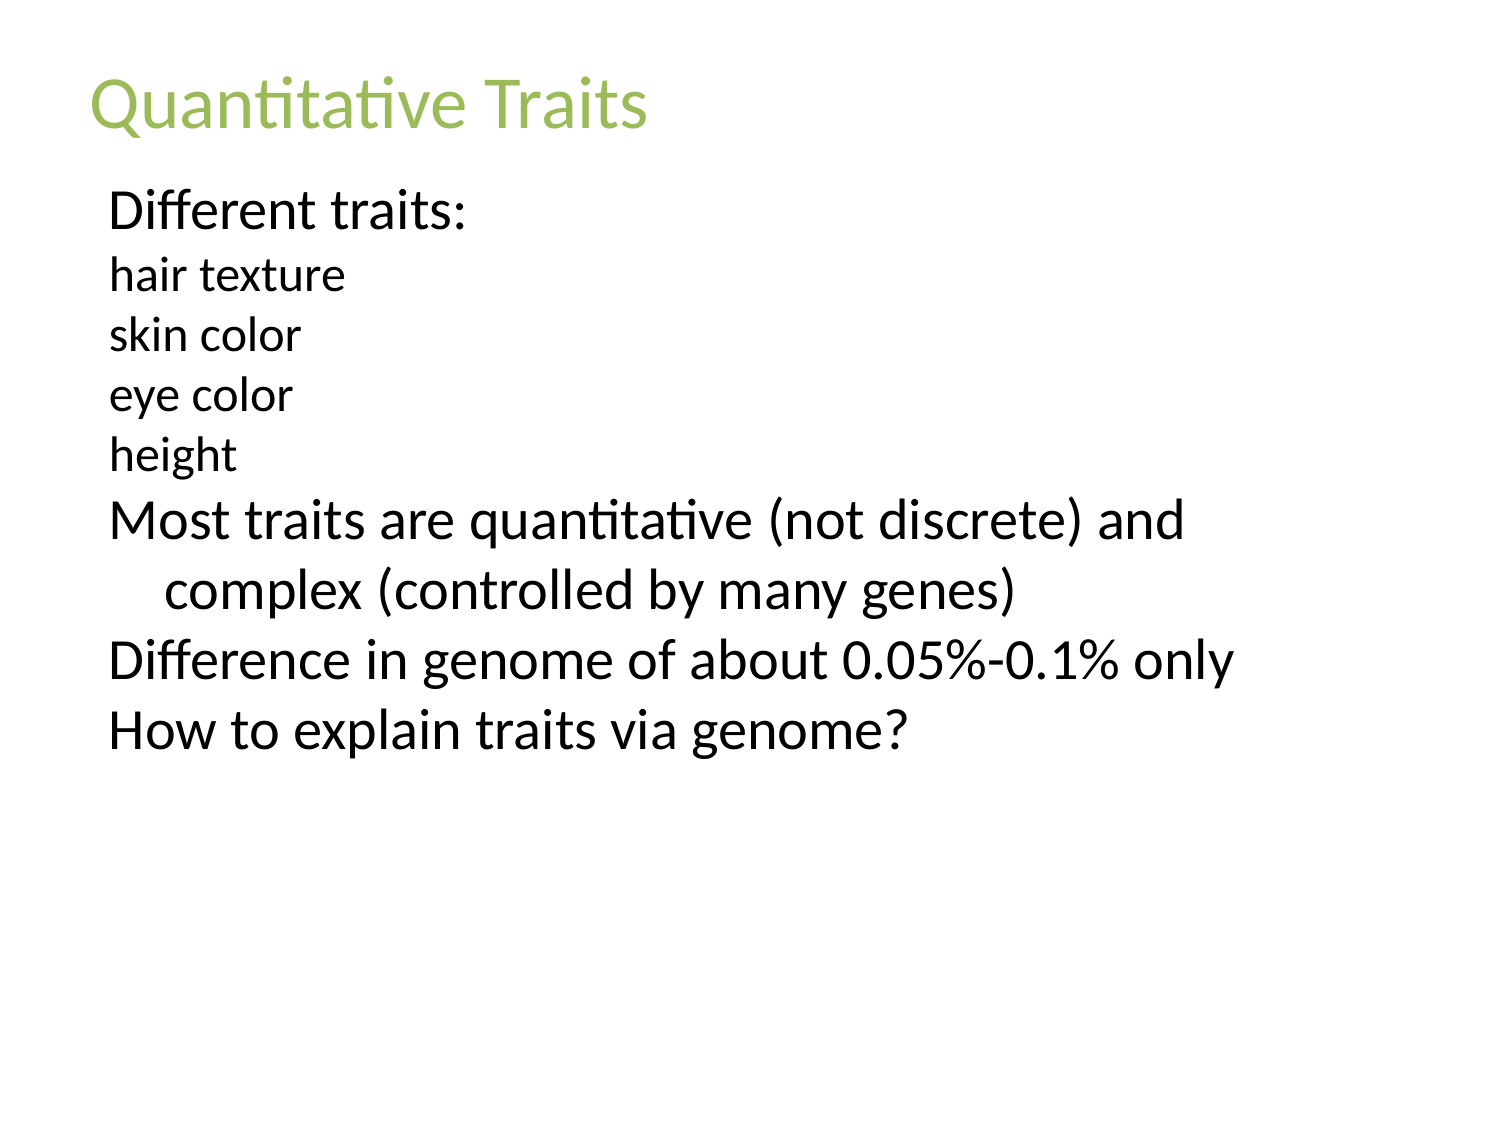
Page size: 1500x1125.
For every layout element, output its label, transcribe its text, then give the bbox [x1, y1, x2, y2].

text_box Different traits: hair texture skin color eye color height Most traits are quantitative (not discrete) and complex (controlled by many genes) Difference in genome of about 0.05%-0.1% only How to explain traits via genome? [93, 164, 1360, 1043]
text_box Quantitative Traits [74, 45, 1425, 153]
